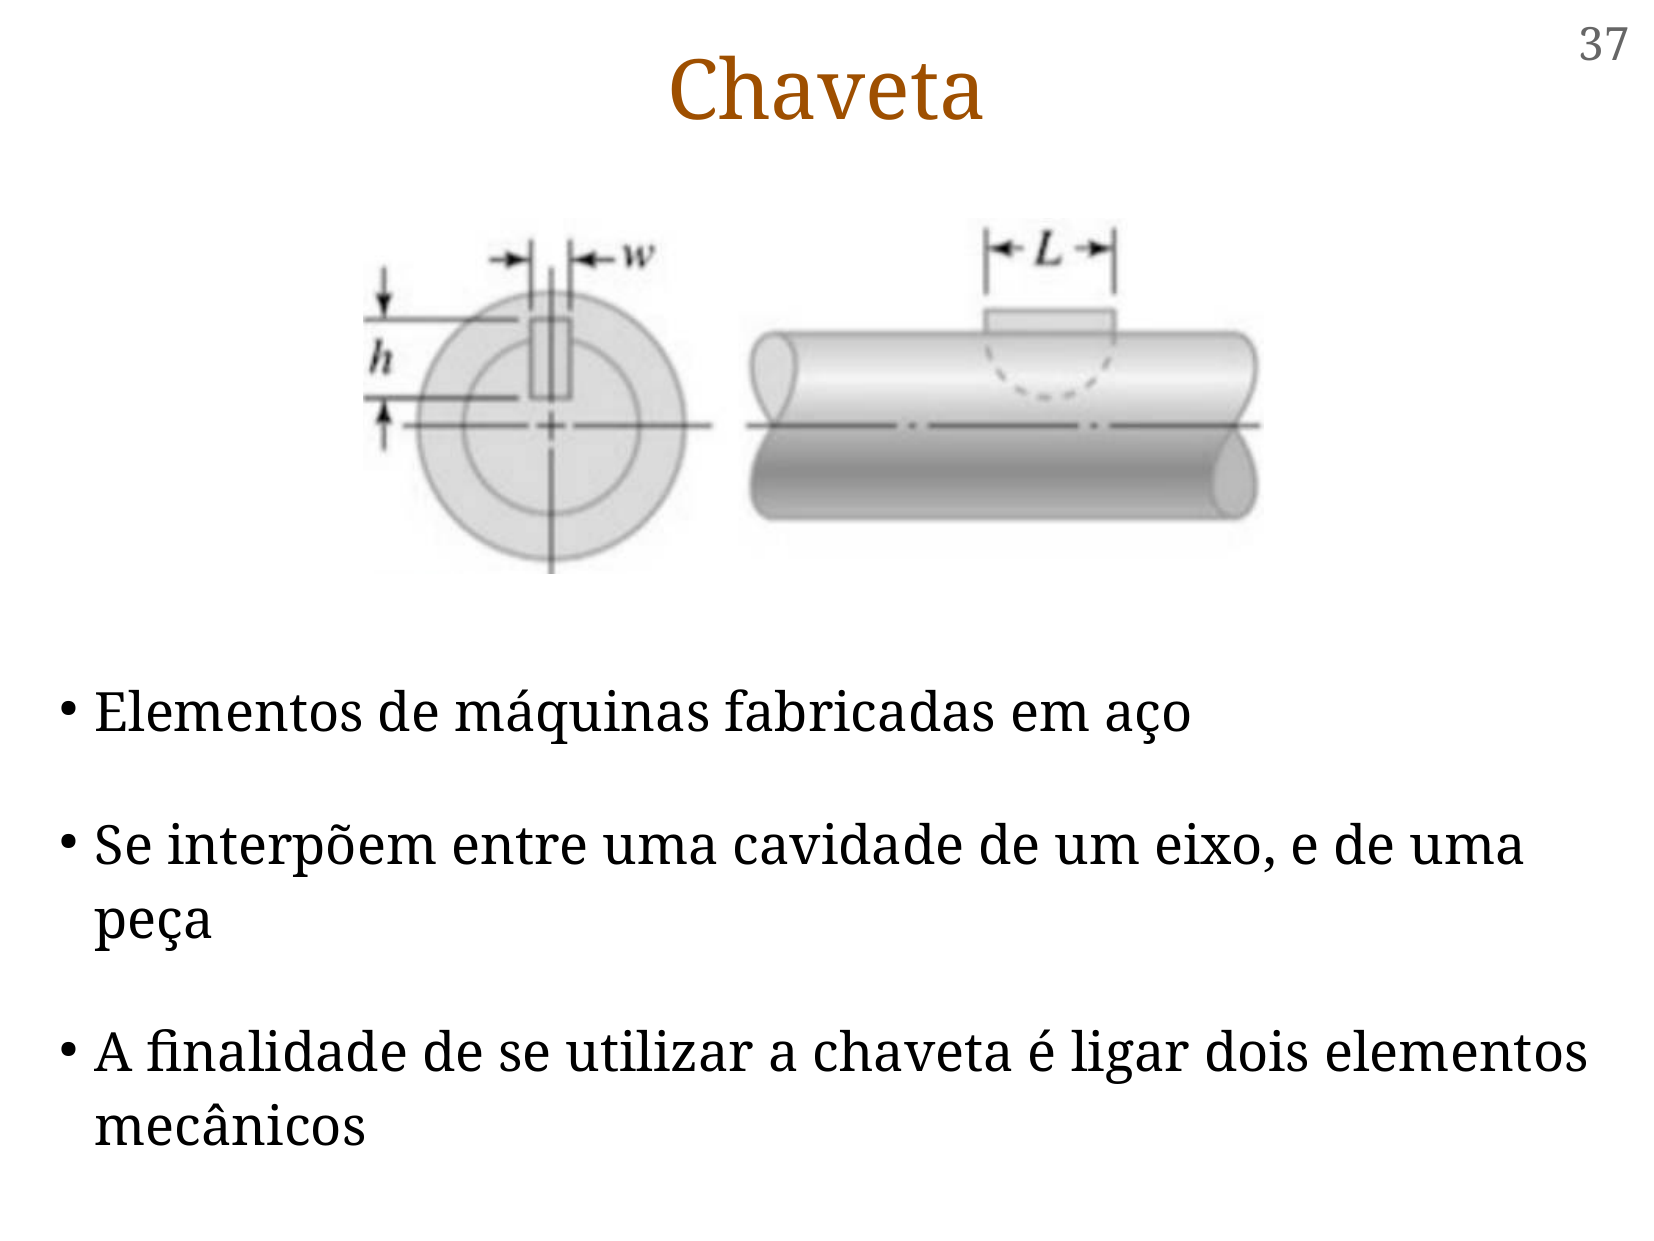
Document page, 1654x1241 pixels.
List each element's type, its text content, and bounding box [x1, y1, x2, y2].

picture [363, 218, 1264, 574]
list Elementos de máquinas fabricadas em aço Se interpõem entre uma cavidade de um eixo, e de uma peça A finalidade de se utilizar a chaveta é ligar dois elementos mecânicos [59, 673, 1595, 1211]
title Chaveta [59, 29, 1595, 148]
